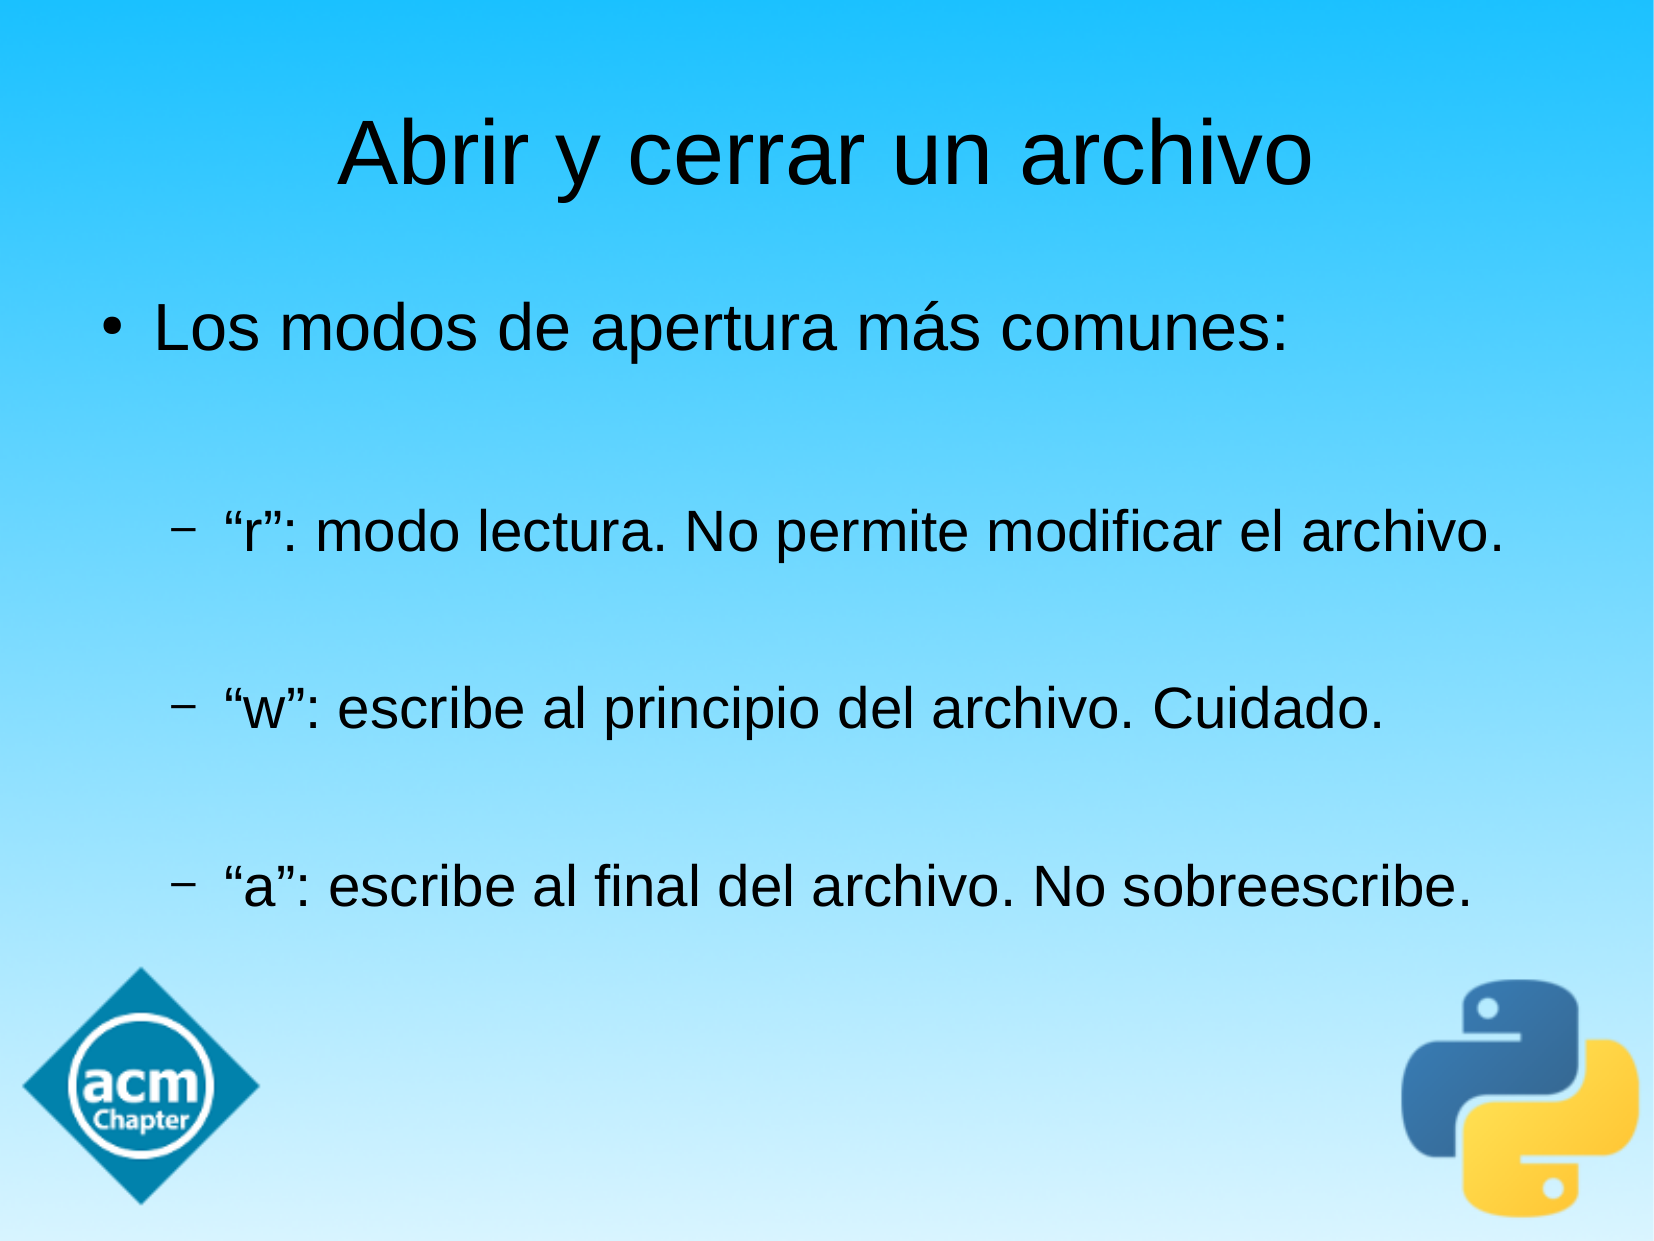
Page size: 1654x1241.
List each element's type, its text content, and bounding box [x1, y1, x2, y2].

picture [0, 0, 1654, 1241]
title Abrir y cerrar un archivo [82, 49, 1571, 257]
list Los modos de apertura más comunes: “r”: modo lectura. No permite modificar el archivo. “w”: escribe al principio del archivo. Cuidado. “a”: escribe al final del archivo. No sobreescribe. [82, 290, 1571, 1010]
